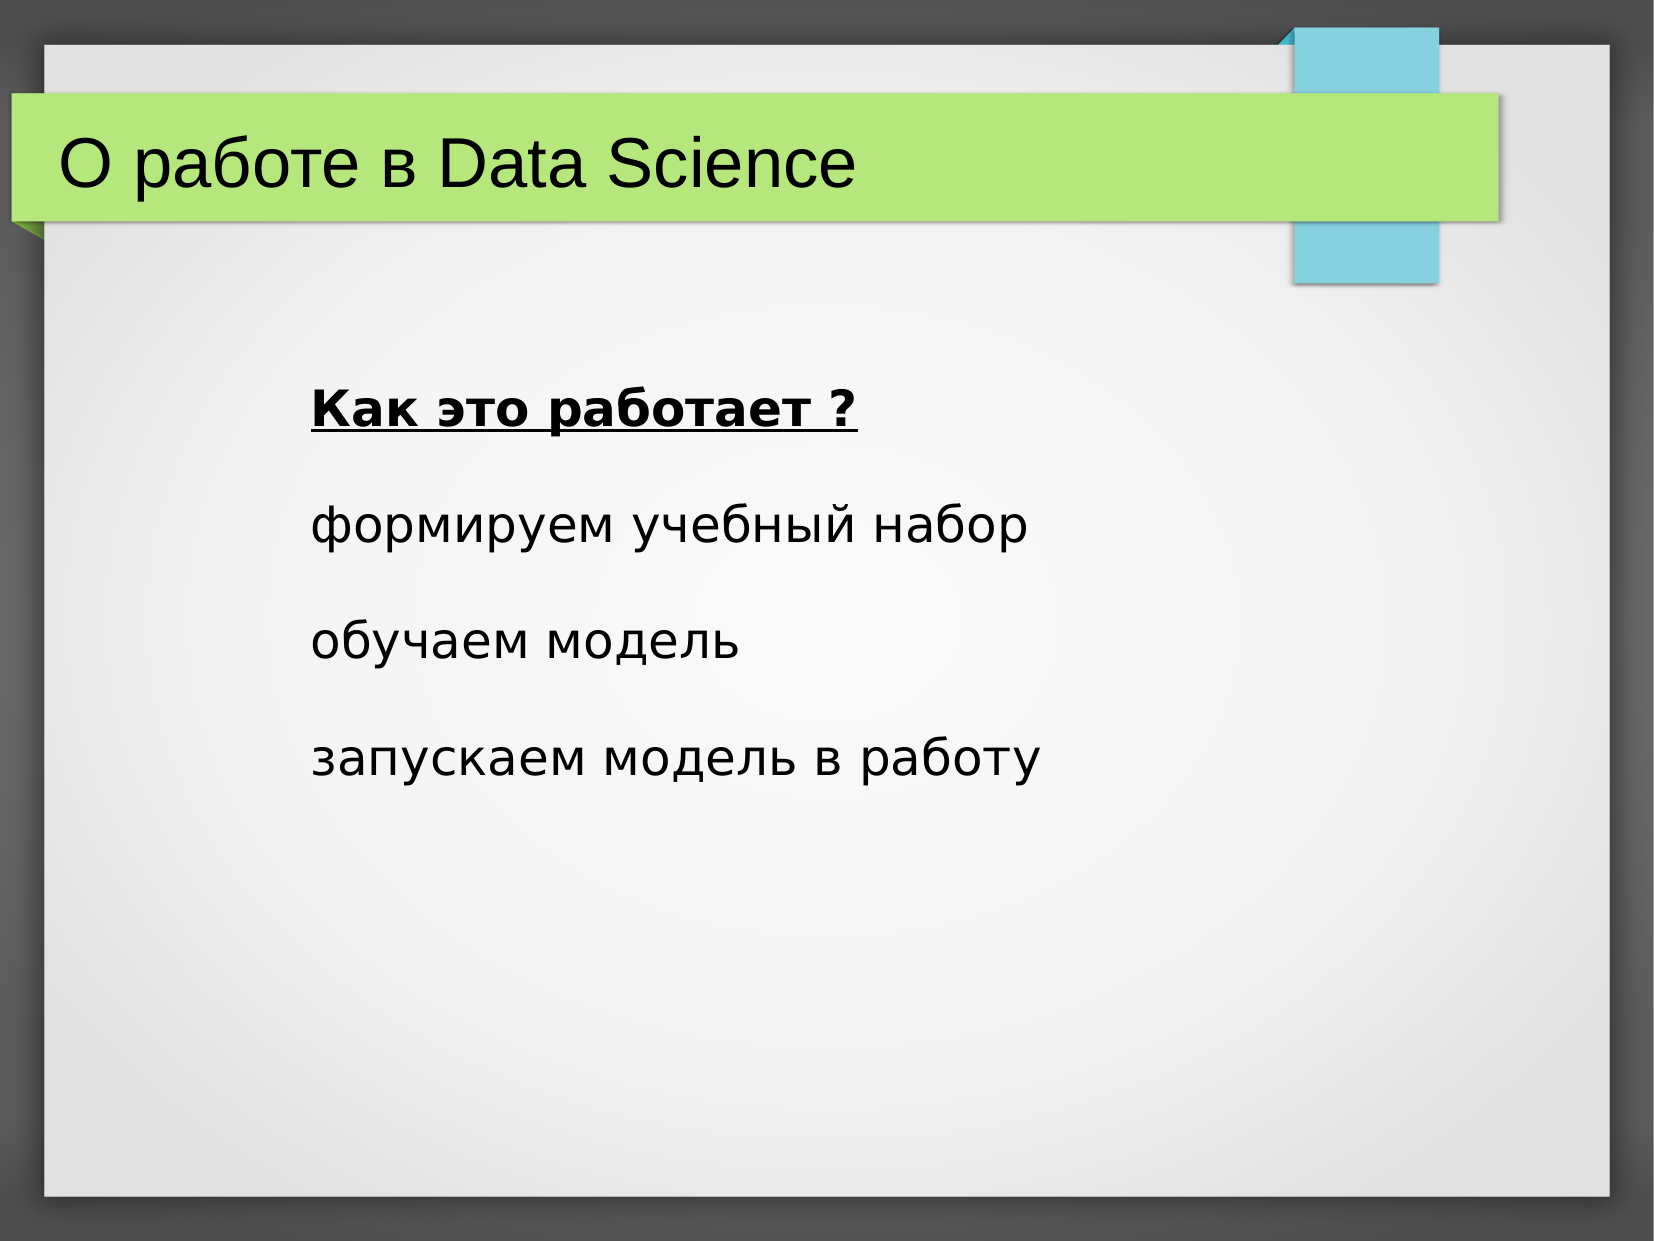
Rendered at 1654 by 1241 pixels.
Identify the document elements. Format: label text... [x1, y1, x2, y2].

picture [0, 0, 1654, 1241]
text_box Как это работает ? формируем учебный набор обучаем модель запускаем модель в работу [295, 372, 1300, 993]
title О работе в Data Science [59, 123, 1394, 203]
